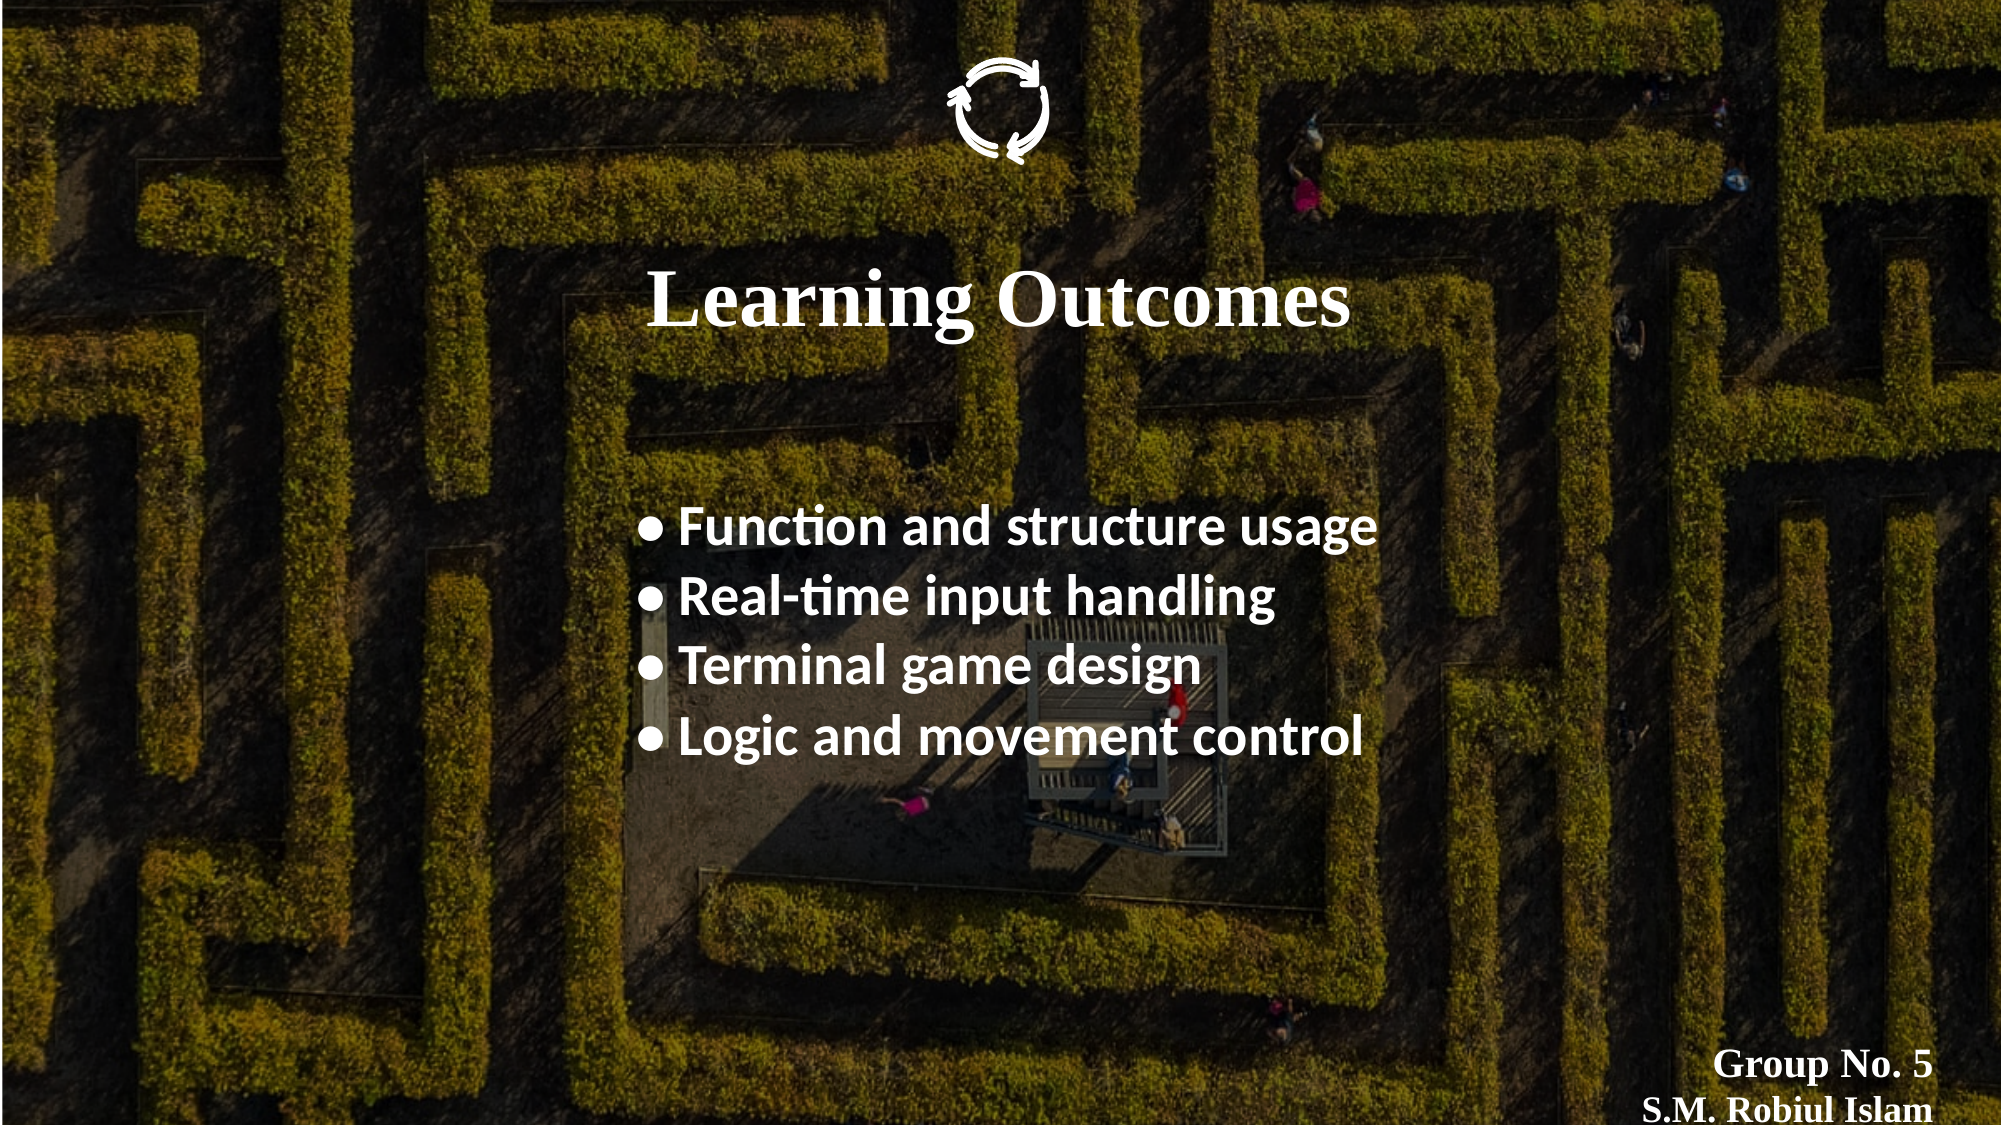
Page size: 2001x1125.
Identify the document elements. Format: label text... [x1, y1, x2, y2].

text_box • Function and structure usage • Real-time input handling • Terminal game design • Logic and movement control [621, 479, 1421, 823]
text_box Learning Outcomes [631, 235, 1384, 353]
text_box Group No. 5 S.M. Robiul Islam [1626, 1027, 2000, 1125]
picture [2, 0, 2000, 1125]
